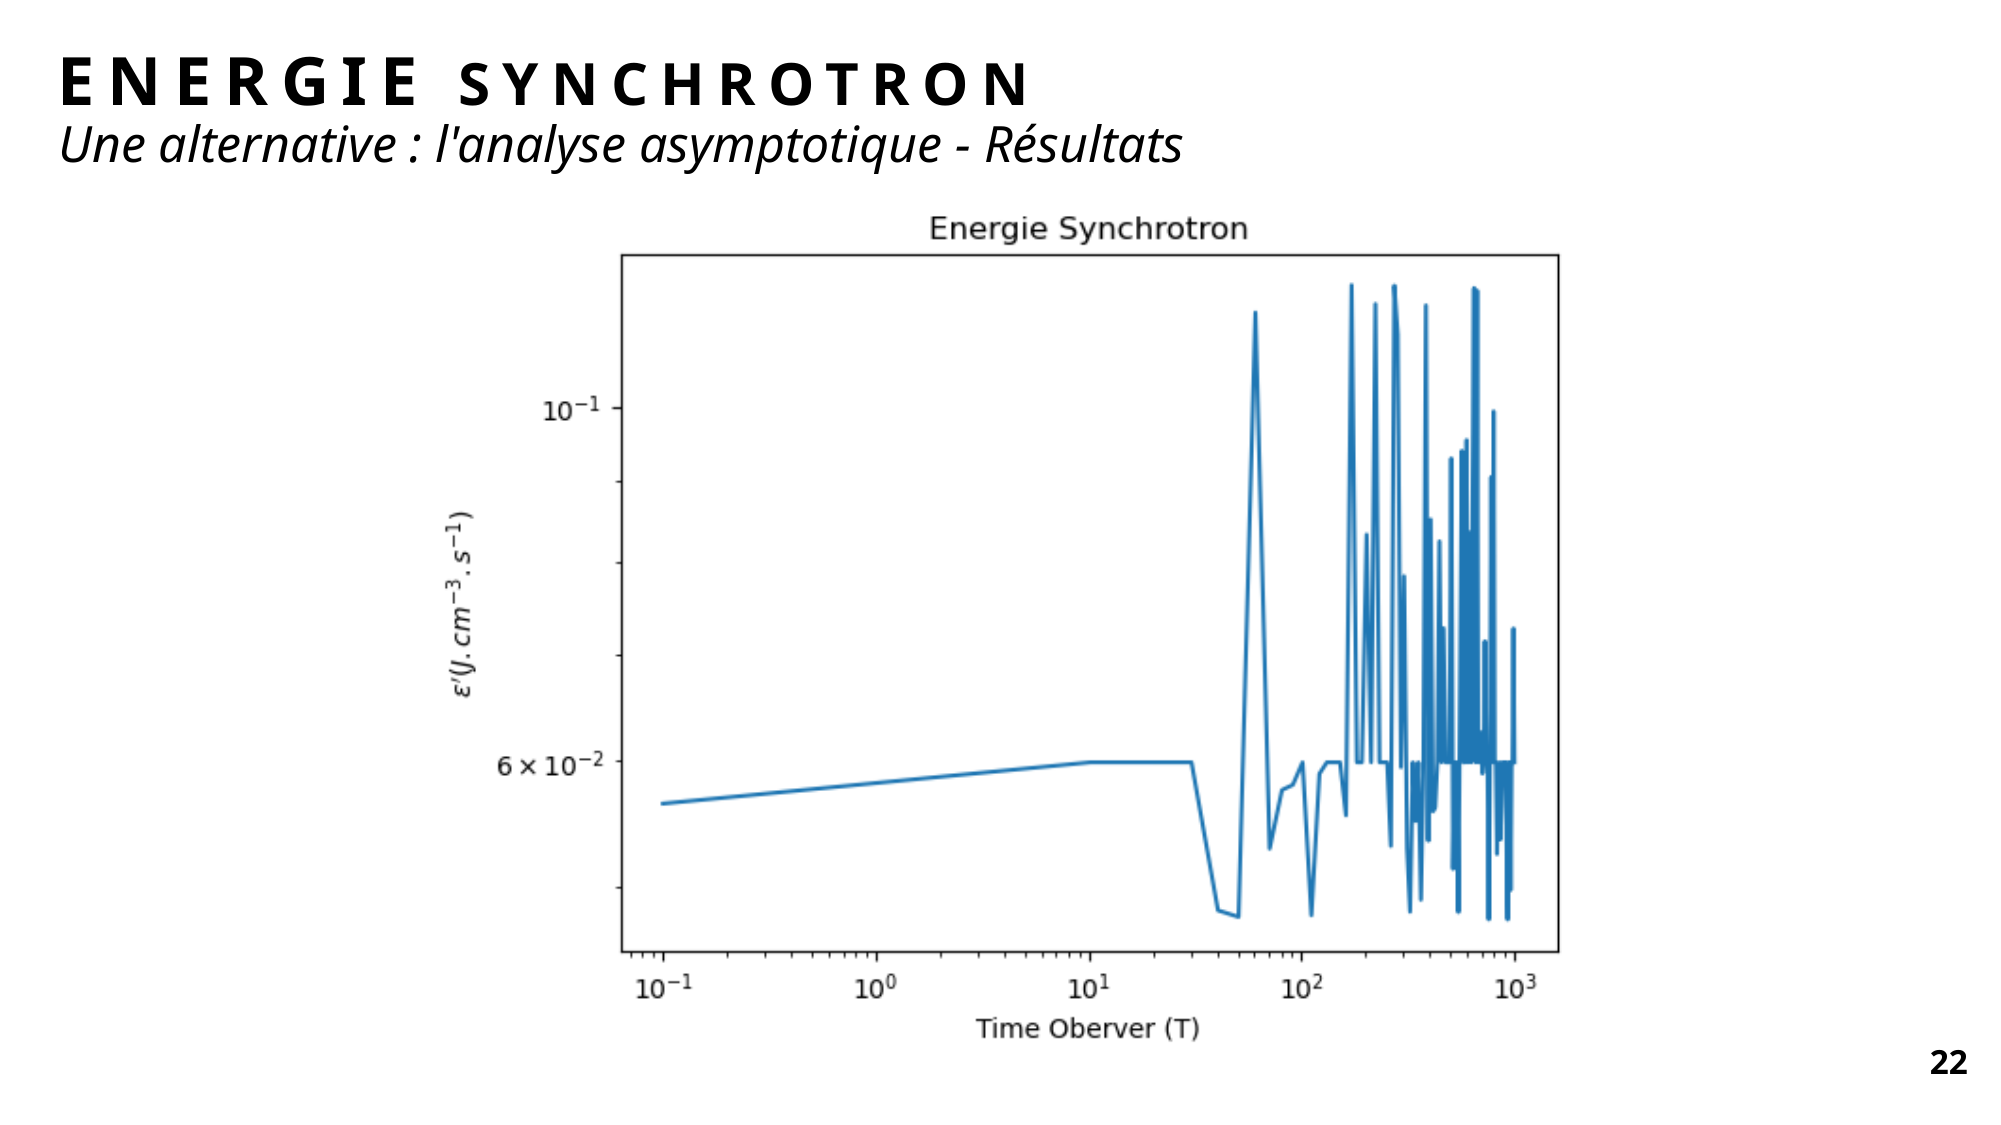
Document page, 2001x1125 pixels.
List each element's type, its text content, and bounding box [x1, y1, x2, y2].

text_box <numéro> [1897, 1028, 2000, 1099]
text_box Une alternative : l'analyse asymptotique - Résultats [43, 105, 1668, 181]
picture [425, 198, 1575, 1061]
title Energie synchrotron [42, 0, 1559, 127]
